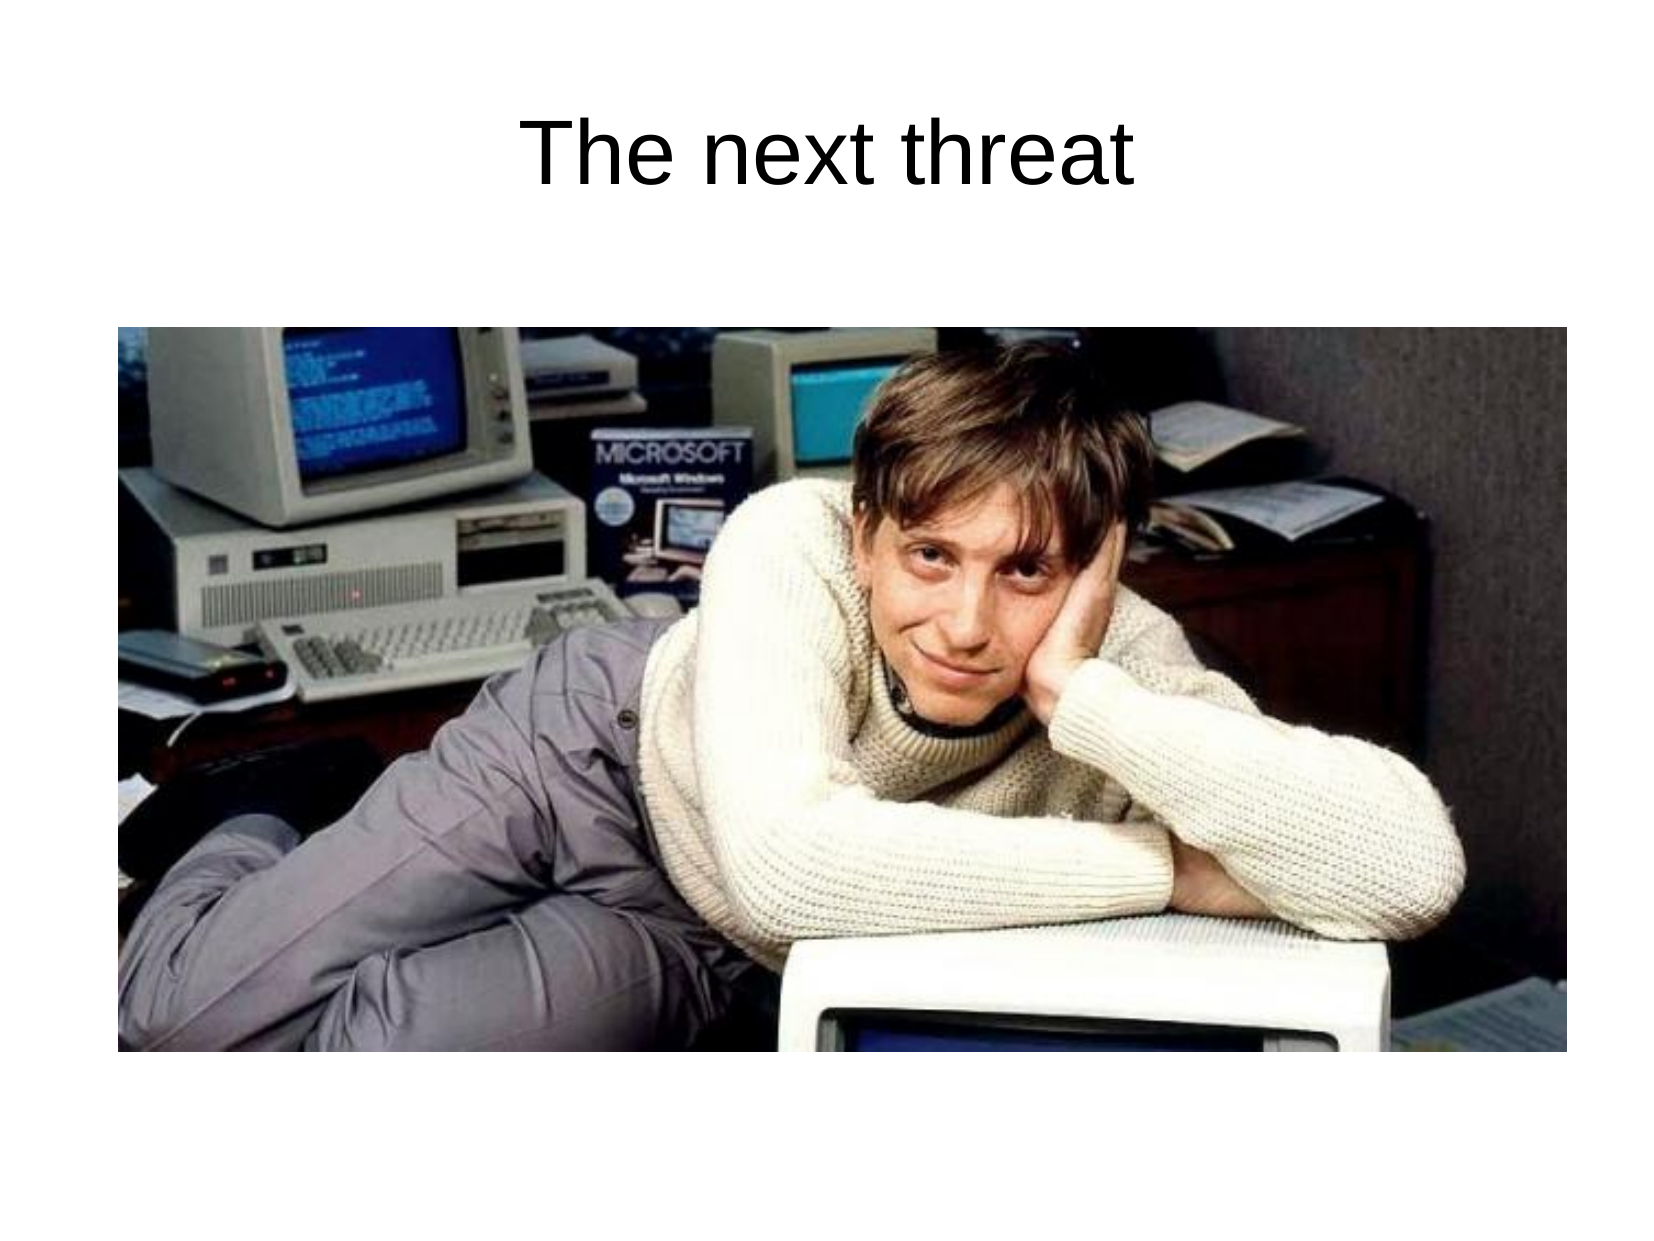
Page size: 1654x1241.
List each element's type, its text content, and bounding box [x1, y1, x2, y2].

picture [118, 327, 1567, 1052]
title The next threat [82, 49, 1571, 257]
